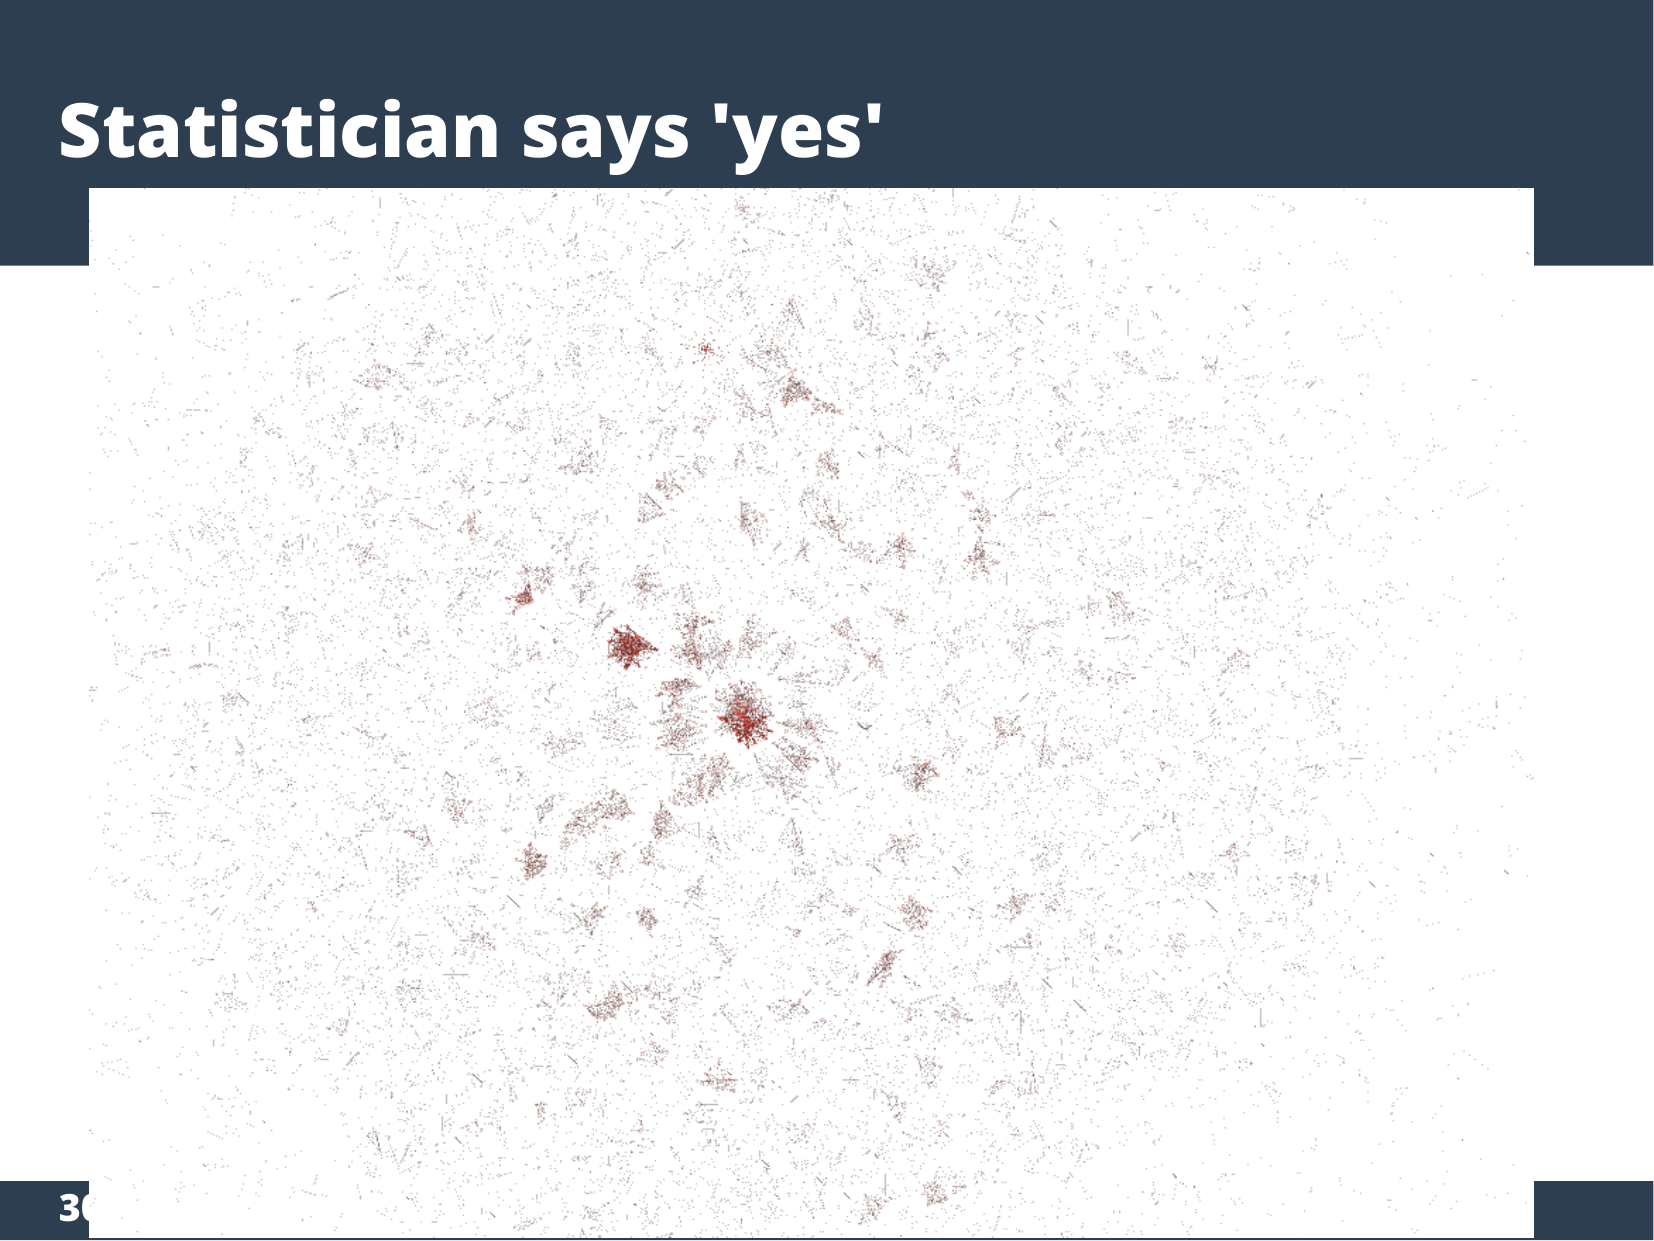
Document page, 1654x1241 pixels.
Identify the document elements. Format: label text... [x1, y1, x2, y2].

picture [89, 188, 1534, 1238]
title Statistician says 'yes' [59, 49, 1595, 207]
